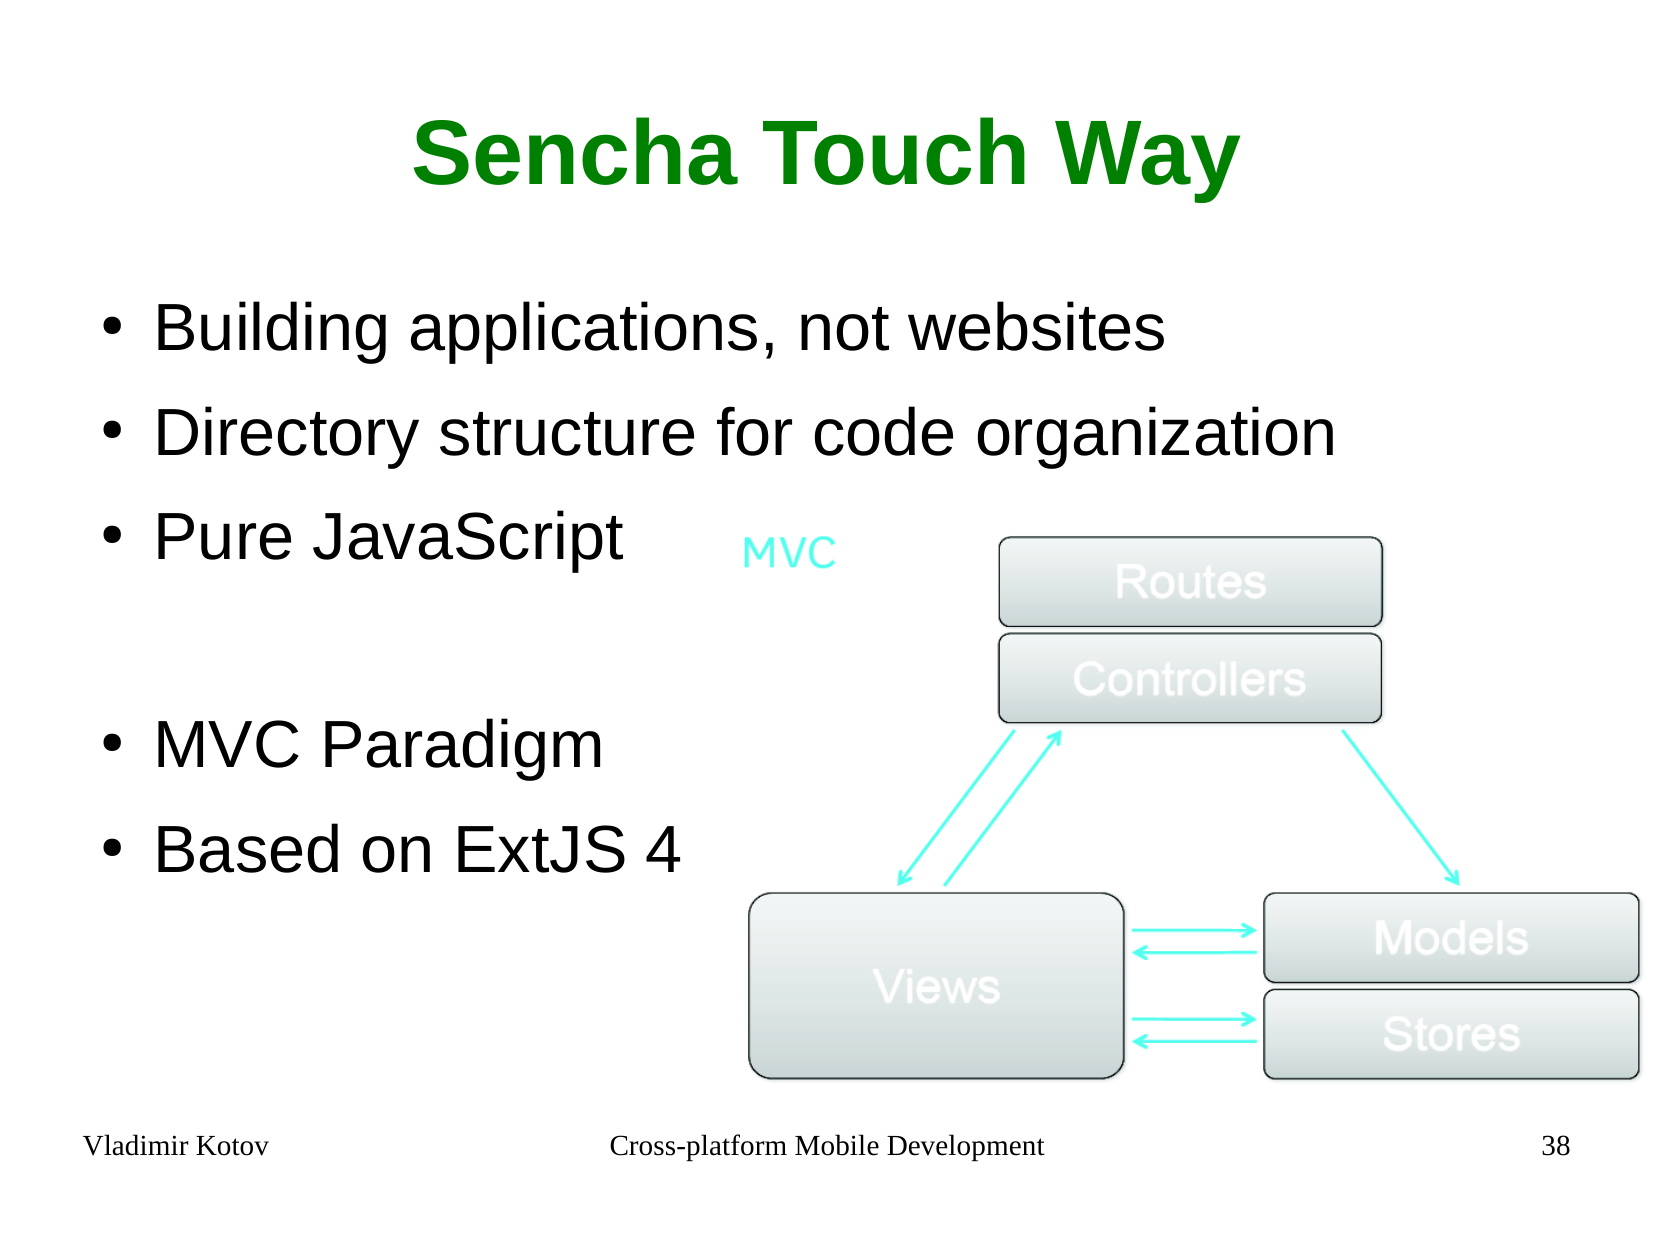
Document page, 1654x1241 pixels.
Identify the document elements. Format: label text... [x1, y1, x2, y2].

title Sencha Touch Way [82, 56, 1571, 250]
picture [732, 502, 1650, 1095]
list Building applications, not websites Directory structure for code organization Pure JavaScript MVC Paradigm Based on ExtJS 4 [82, 290, 1571, 1109]
